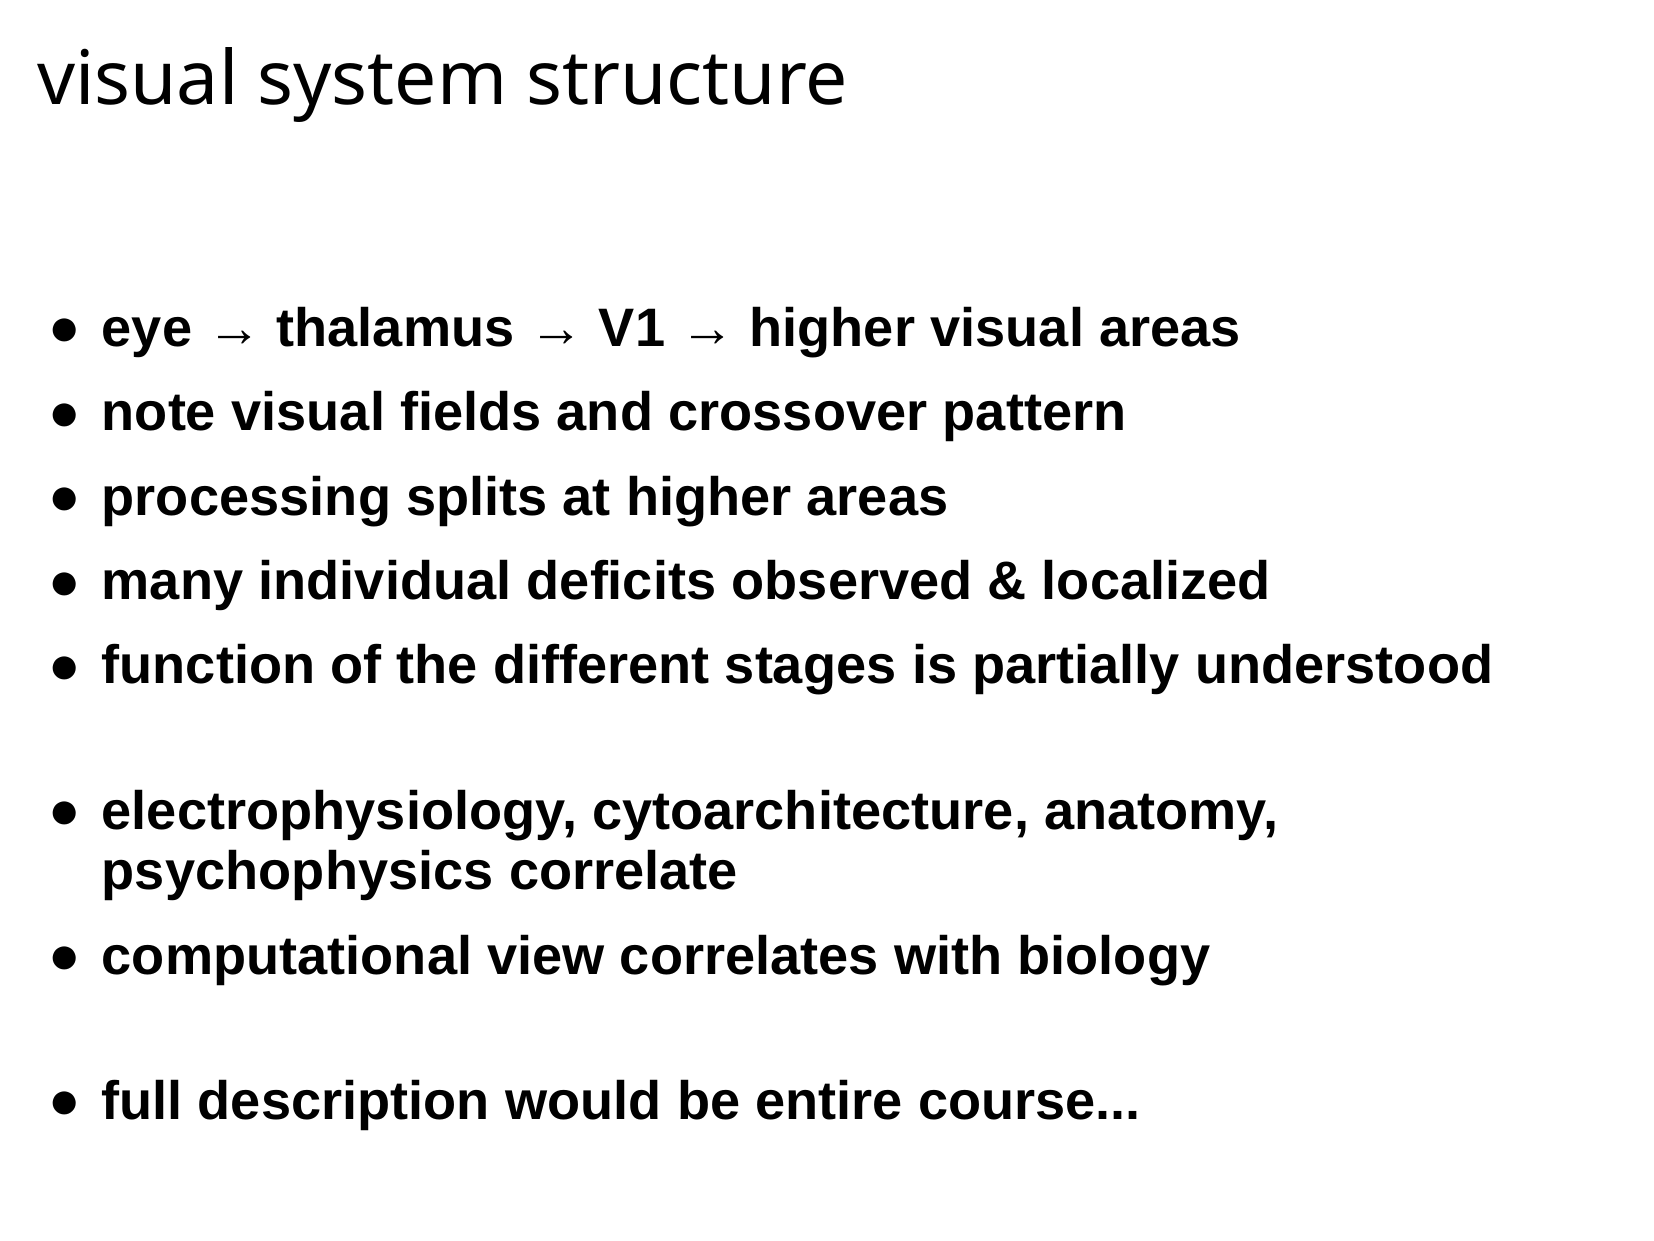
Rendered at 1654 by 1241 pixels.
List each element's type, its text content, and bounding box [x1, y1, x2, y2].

title visual system structure [37, 0, 1613, 151]
list eye → thalamus → V1 → higher visual areas note visual fields and crossover pattern processing splits at higher areas many individual deficits observed & localized function of the different stages is partially understood electrophysiology, cytoarchitecture, anatomy, psychophysics correlate computational view correlates with biology full description would be entire course... [30, 187, 1654, 1241]
